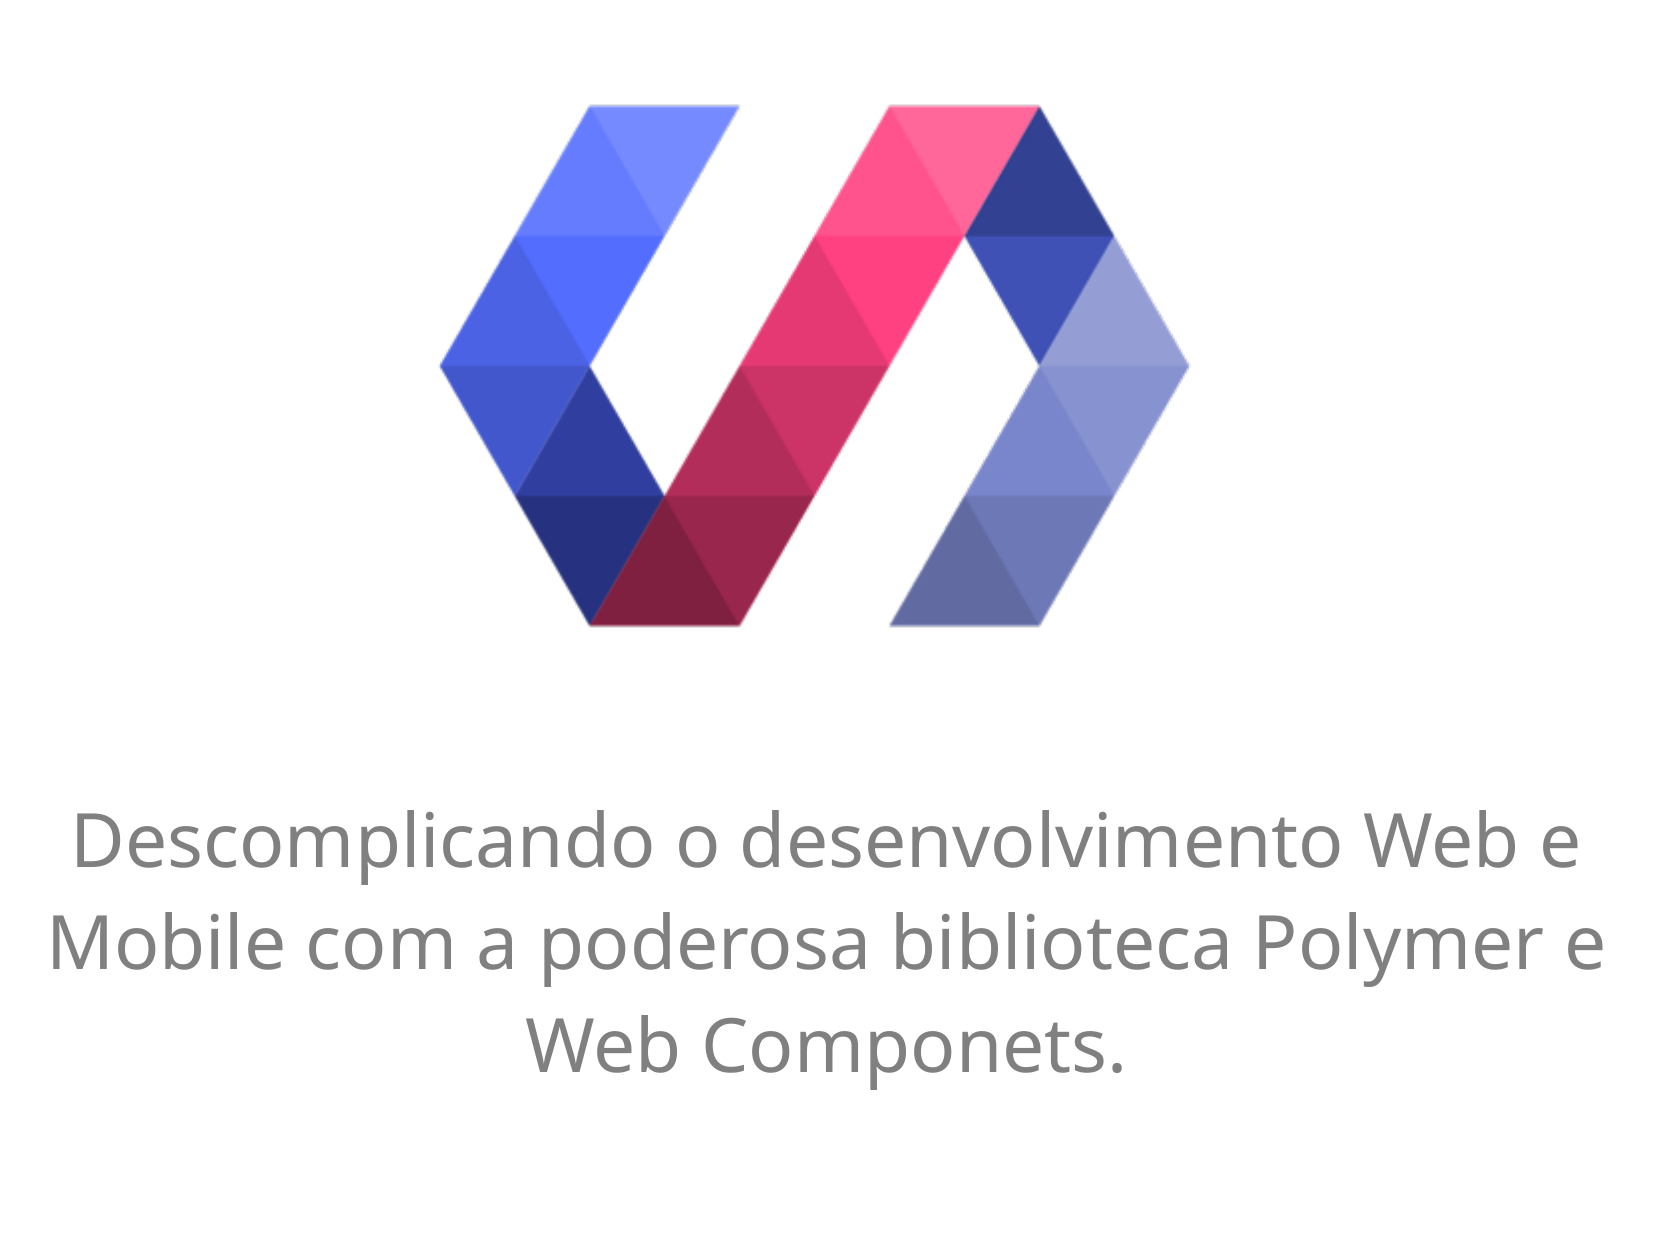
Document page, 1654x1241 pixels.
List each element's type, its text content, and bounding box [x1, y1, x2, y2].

picture [437, 0, 1193, 745]
title Descomplicando o desenvolvimento Web e Mobile com a poderosa biblioteca Polymer e Web Componets. [41, 757, 1613, 1125]
